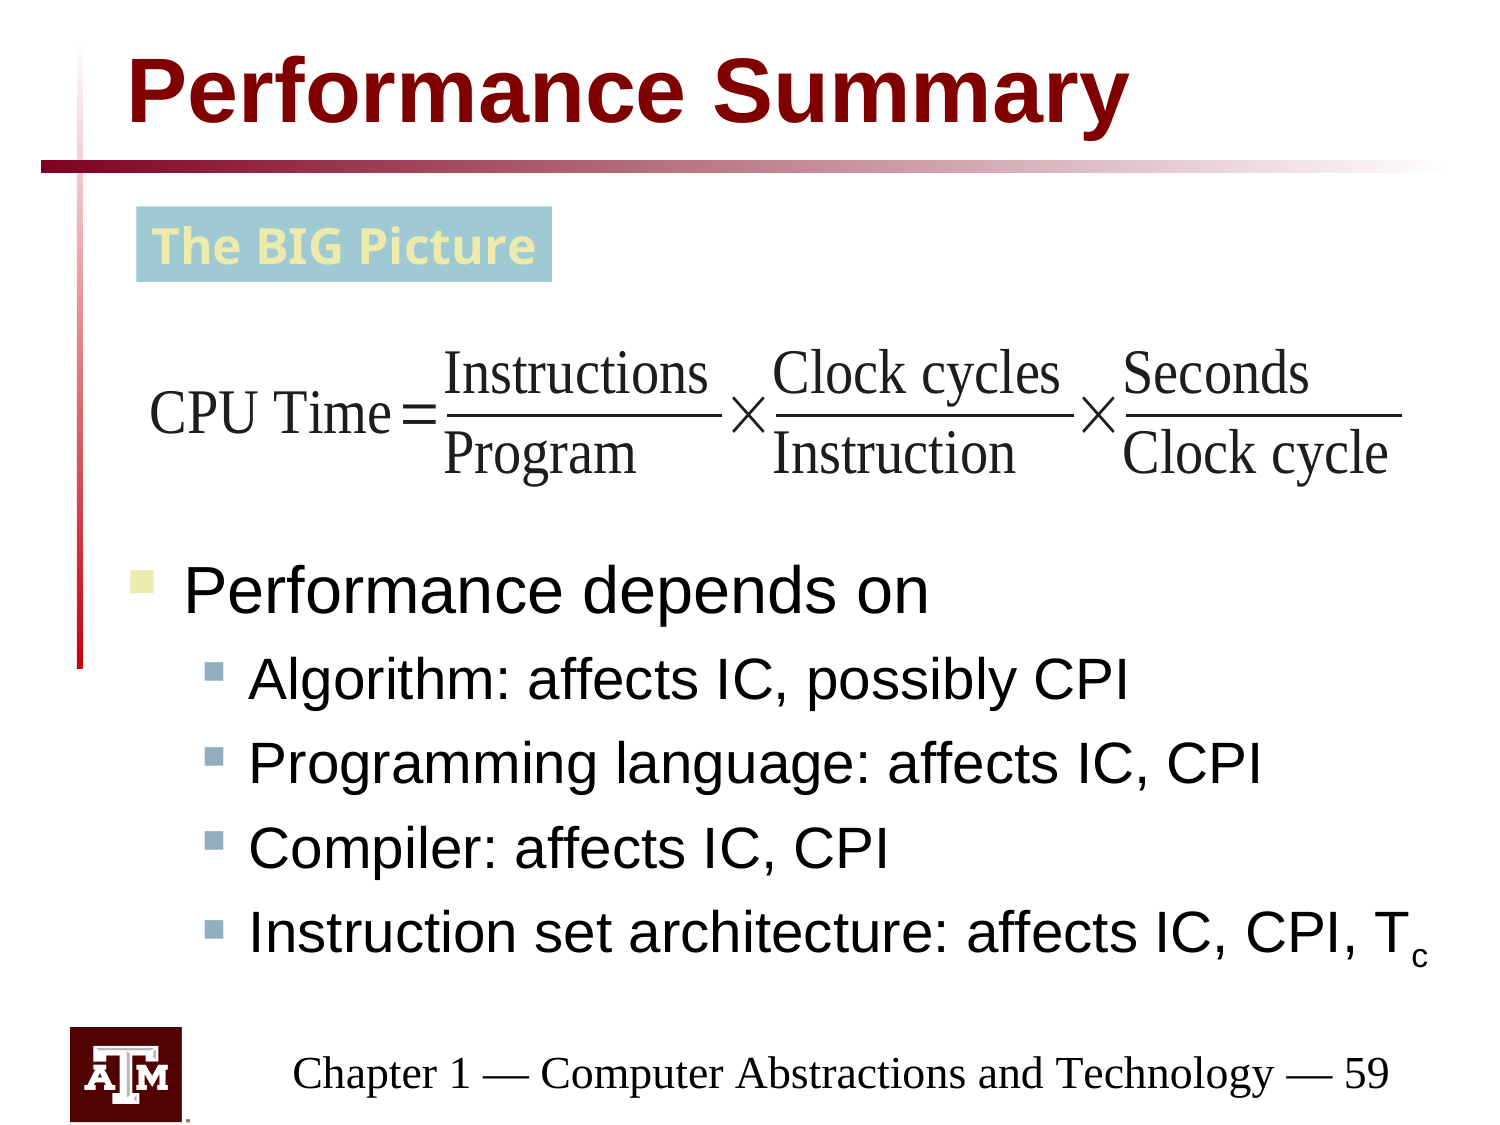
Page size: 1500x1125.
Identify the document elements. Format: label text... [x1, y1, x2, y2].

picture [60, 1023, 196, 1125]
title Performance Summary [112, 23, 1468, 149]
chart [135, 338, 1424, 490]
text_box The BIG Picture [136, 206, 552, 282]
list Performance depends on Algorithm: affects IC, possibly CPI Programming language: affects IC, CPI Compiler: affects IC, CPI Instruction set architecture: affects IC, CPI, Tc [112, 538, 1469, 1024]
